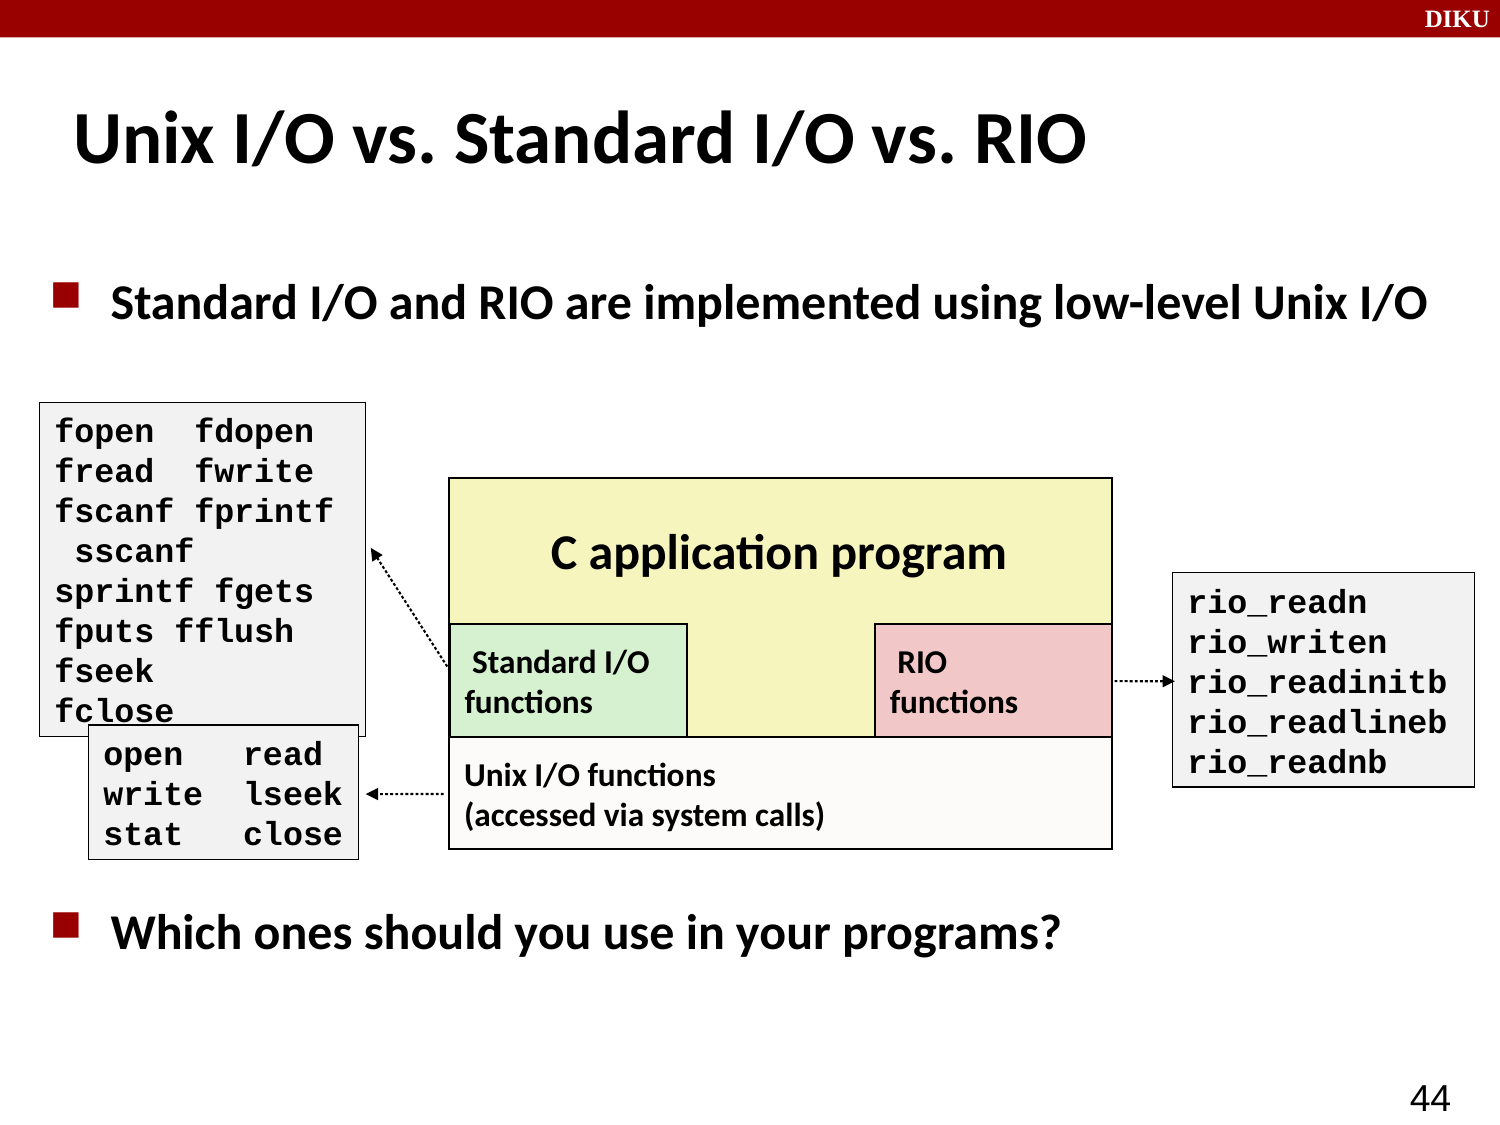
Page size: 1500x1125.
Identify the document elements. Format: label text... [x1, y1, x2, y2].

text_box Standard I/O and RIO are implemented using low-level Unix I/O Which ones should you use in your programs? [39, 262, 1475, 1063]
text_box Unix I/O vs. Standard I/O vs. RIO [58, 71, 1304, 197]
text_box rio_readn rio_writen rio_readinitb rio_readlineb rio_readnb [1172, 572, 1475, 788]
text_box open read write lseek stat close [88, 725, 359, 860]
text_box [449, 477, 1113, 736]
text_box Unix I/O functions (accessed via system calls) [449, 736, 1113, 850]
text_box RIO functions [875, 624, 1113, 737]
text_box C application program [536, 512, 1023, 588]
text_box Standard I/O functions [449, 624, 688, 737]
text_box fopen fdopen fread fwrite fscanf fprintf sscanf sprintf fgets fputs fflush fseek fclose [39, 402, 366, 737]
